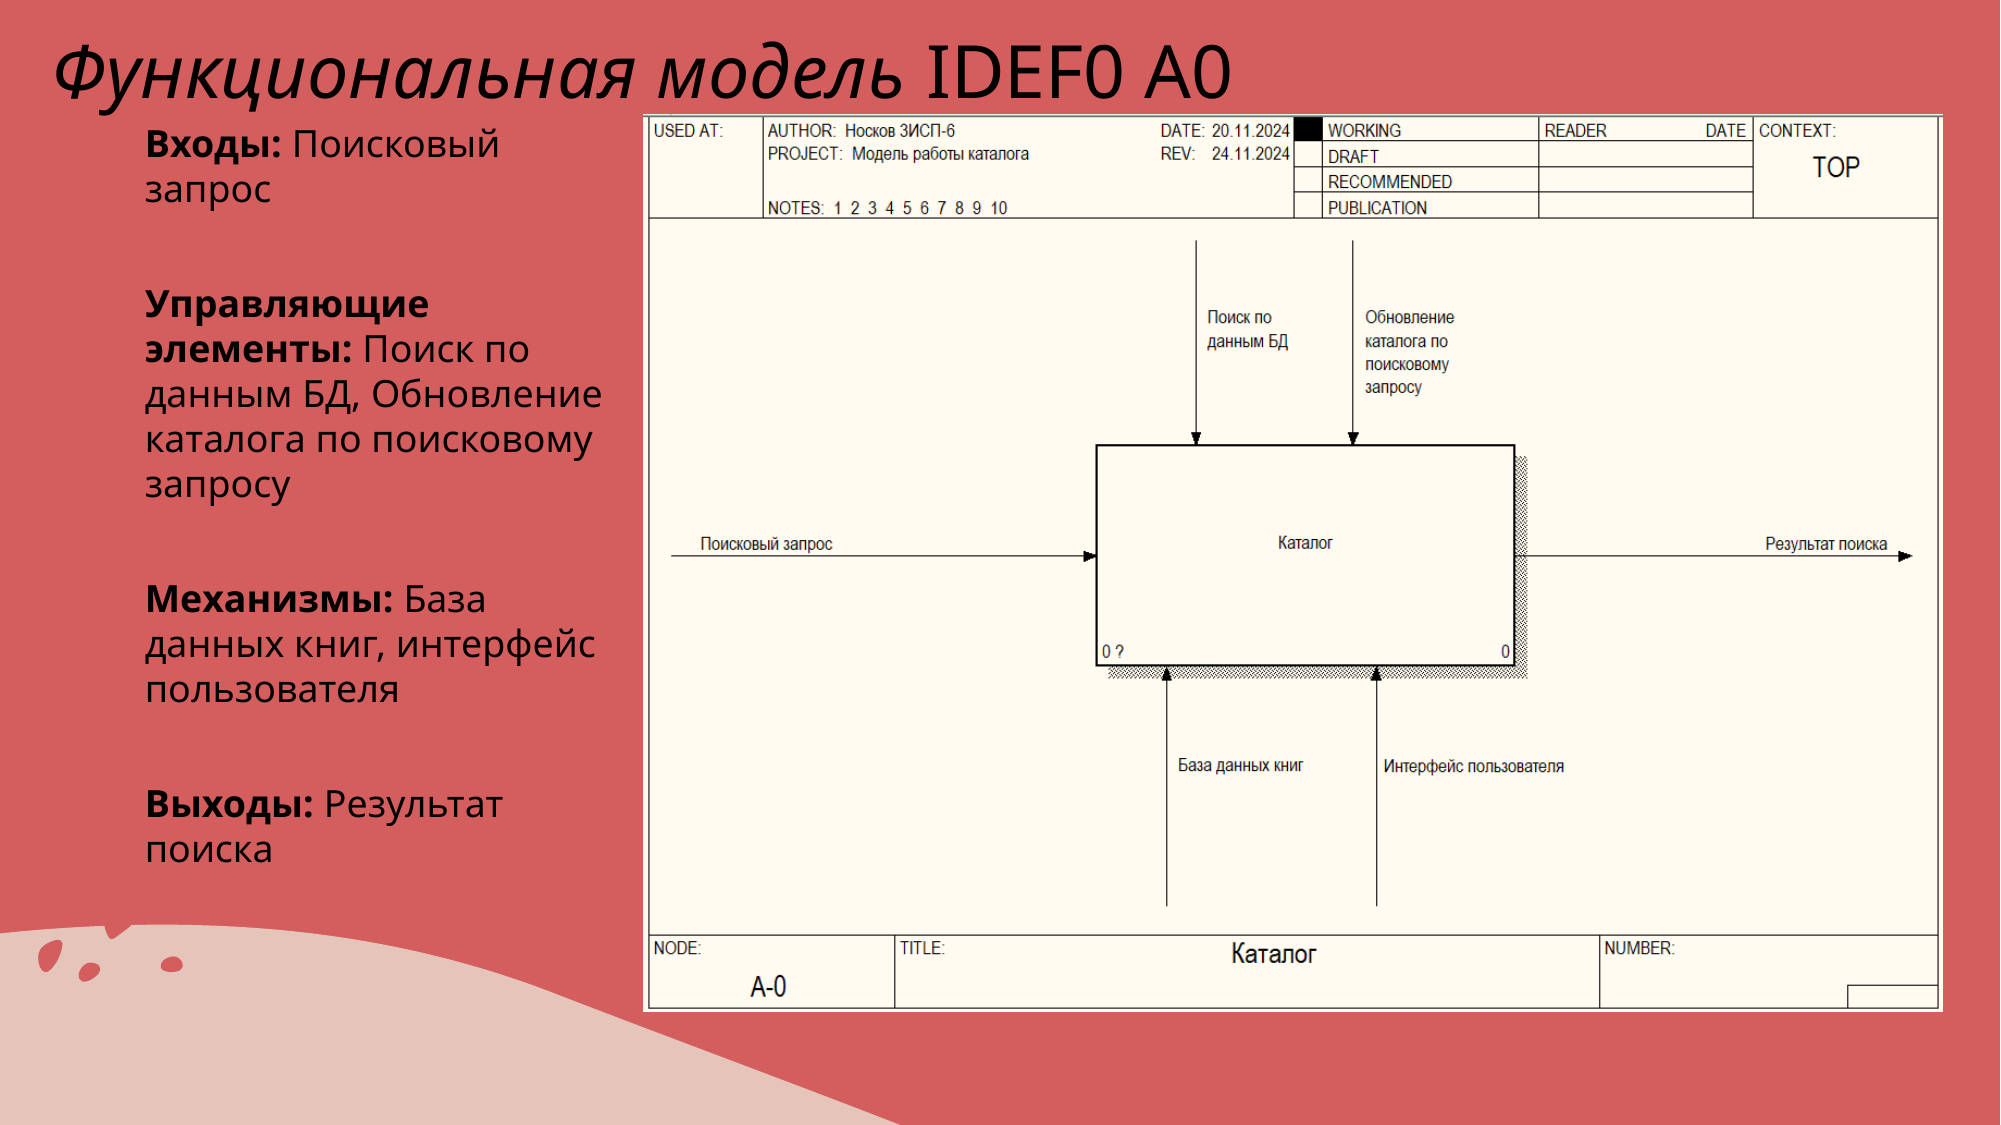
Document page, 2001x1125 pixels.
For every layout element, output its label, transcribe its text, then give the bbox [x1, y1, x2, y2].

text_box [0, 0, 2000, 1125]
picture [643, 114, 1943, 1012]
title Функциональная модель IDEF0 А0 [36, 17, 1650, 121]
text_box Входы: Поисковый запрос Управляющие элементы: Поиск по данным БД, Обновление каталога по поисковому запросу Механизмы: База данных книг, интерфейс пользователя Выходы: Результат поиска [129, 112, 644, 793]
